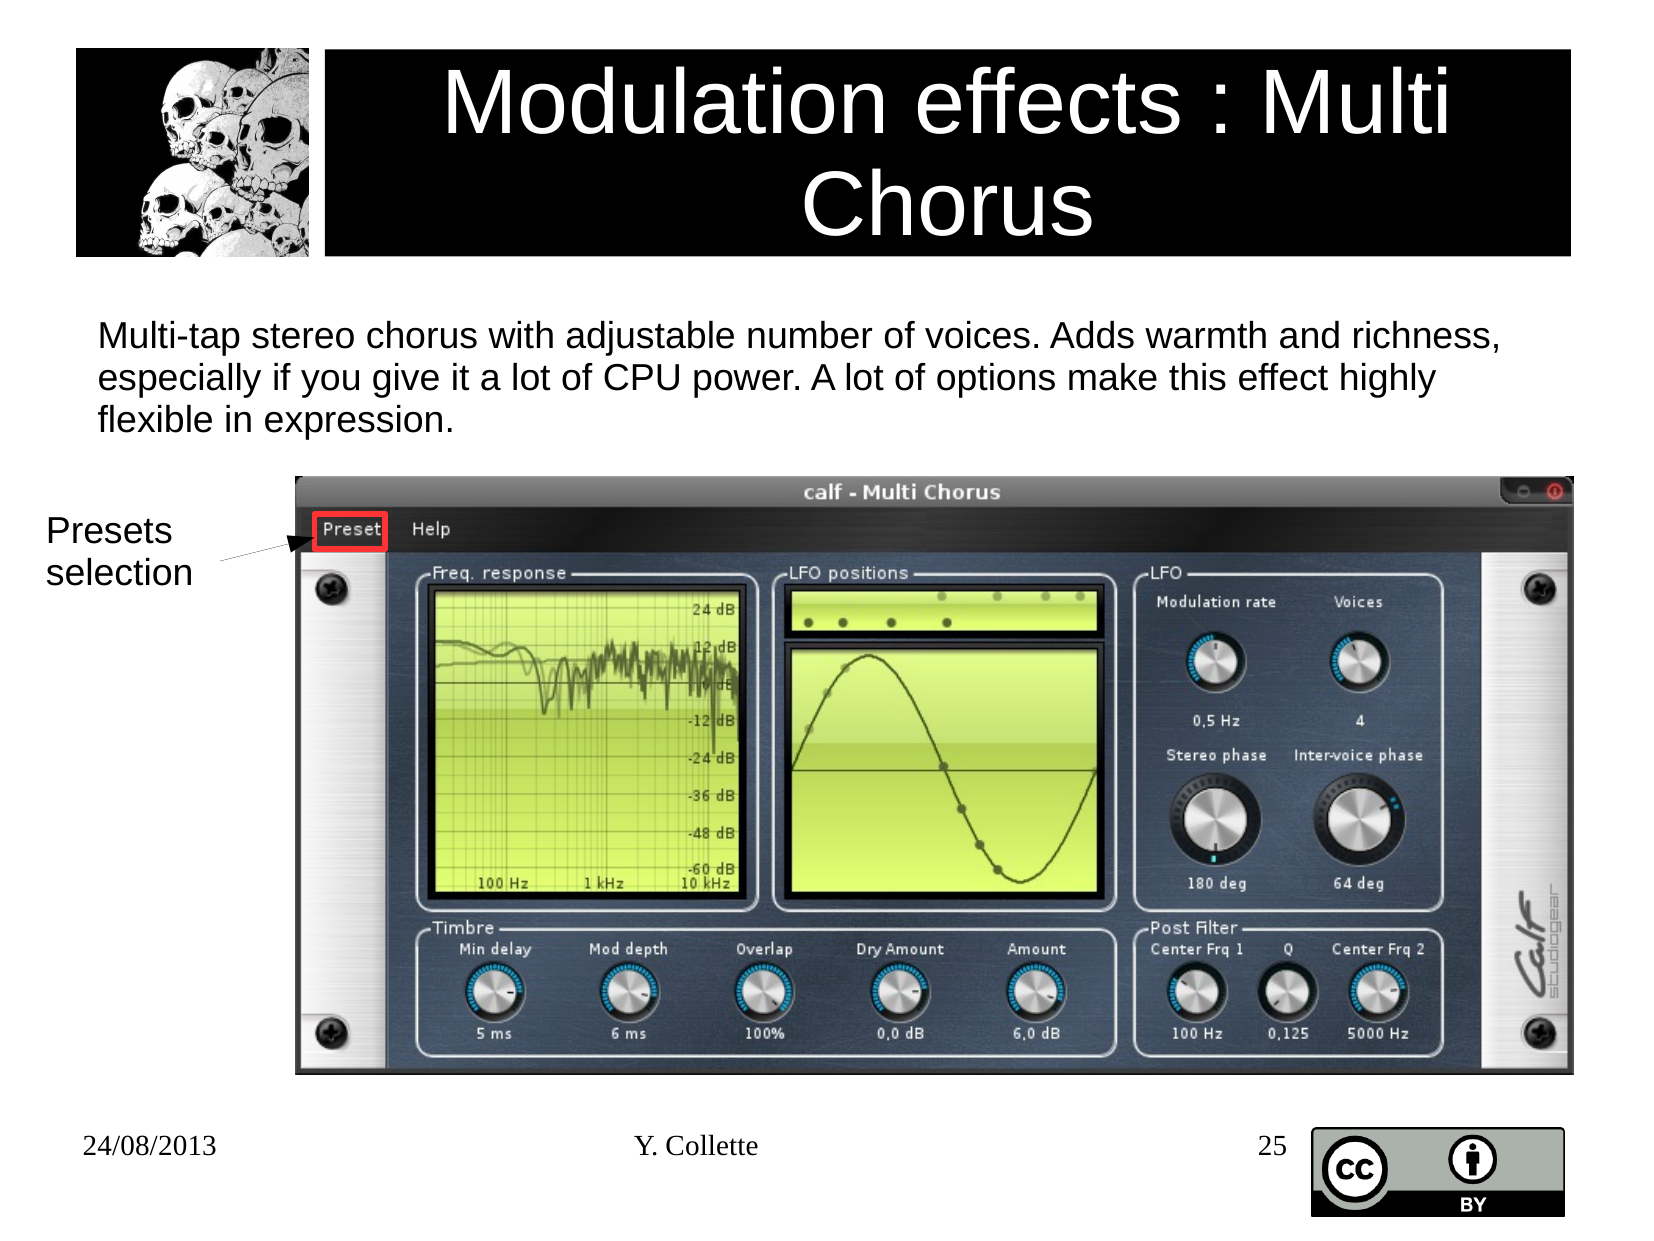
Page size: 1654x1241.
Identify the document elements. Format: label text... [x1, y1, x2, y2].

picture [1311, 1127, 1565, 1217]
picture [76, 48, 309, 257]
text_box Multi-tap stereo chorus with adjustable number of voices. Adds warmth and richness, especially if you give it a lot of CPU power. A lot of options make this effect highly flexible in expression. [82, 307, 1571, 448]
picture [317, 517, 382, 546]
title Modulation effects : Multi Chorus [324, 49, 1571, 257]
text_box Presets selection [31, 502, 220, 601]
picture [295, 476, 1574, 1075]
